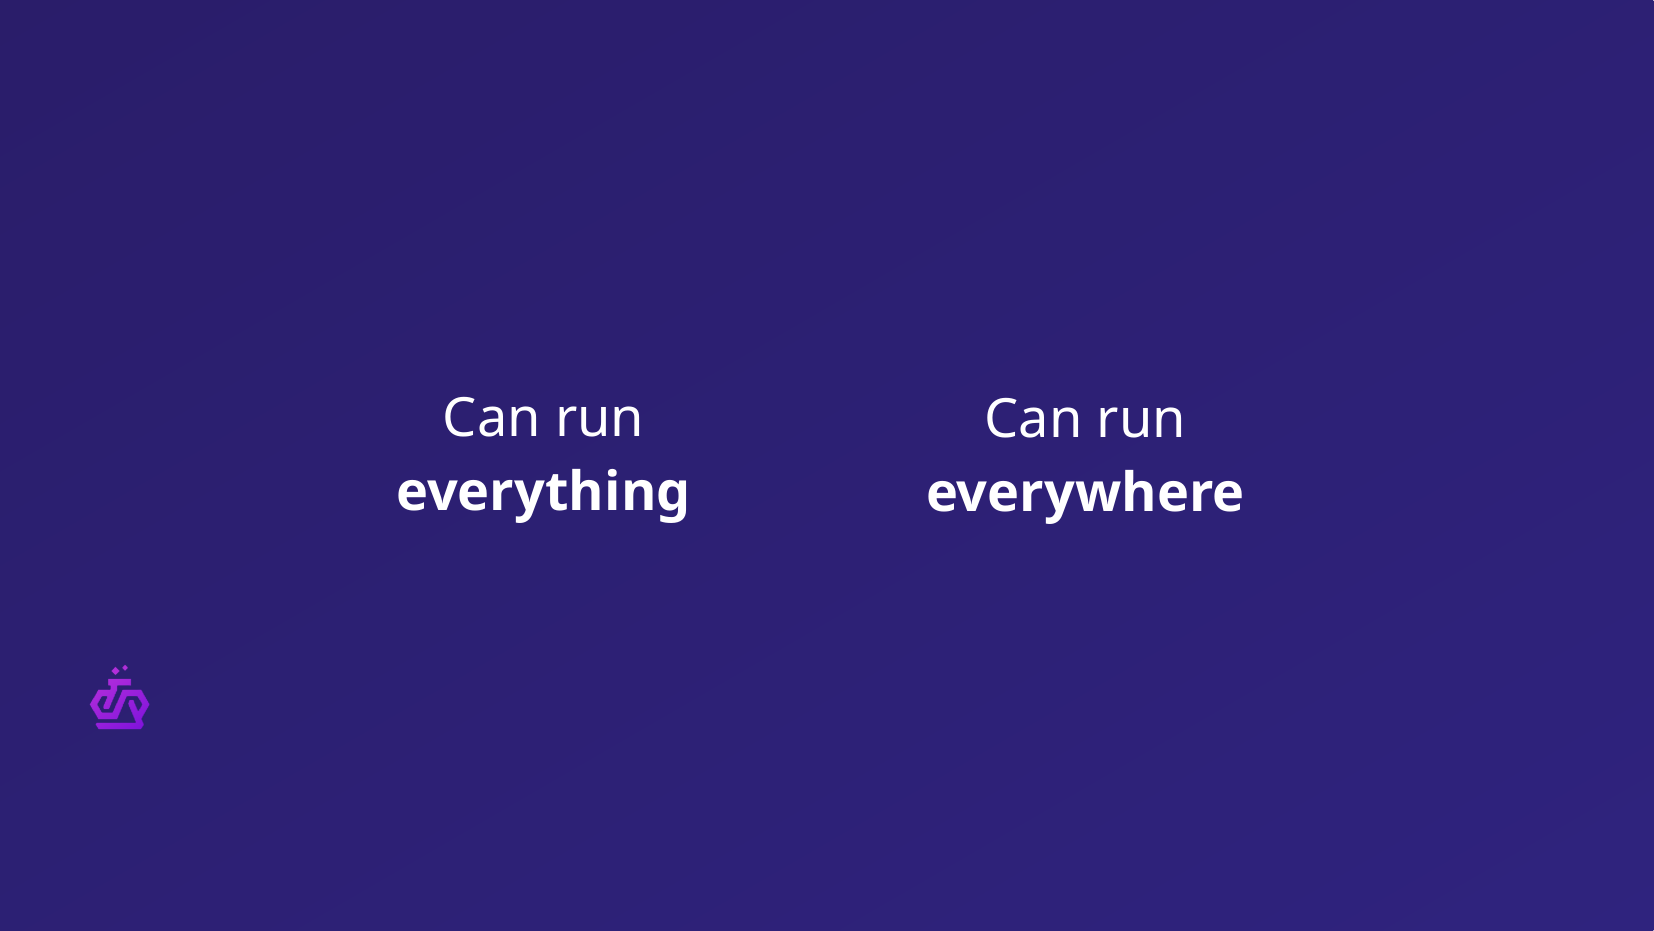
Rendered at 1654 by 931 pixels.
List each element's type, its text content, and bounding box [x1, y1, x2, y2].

picture [70, 643, 151, 755]
text_box Can run everywhere [821, 380, 1351, 527]
text_box Can run everything [300, 379, 788, 526]
